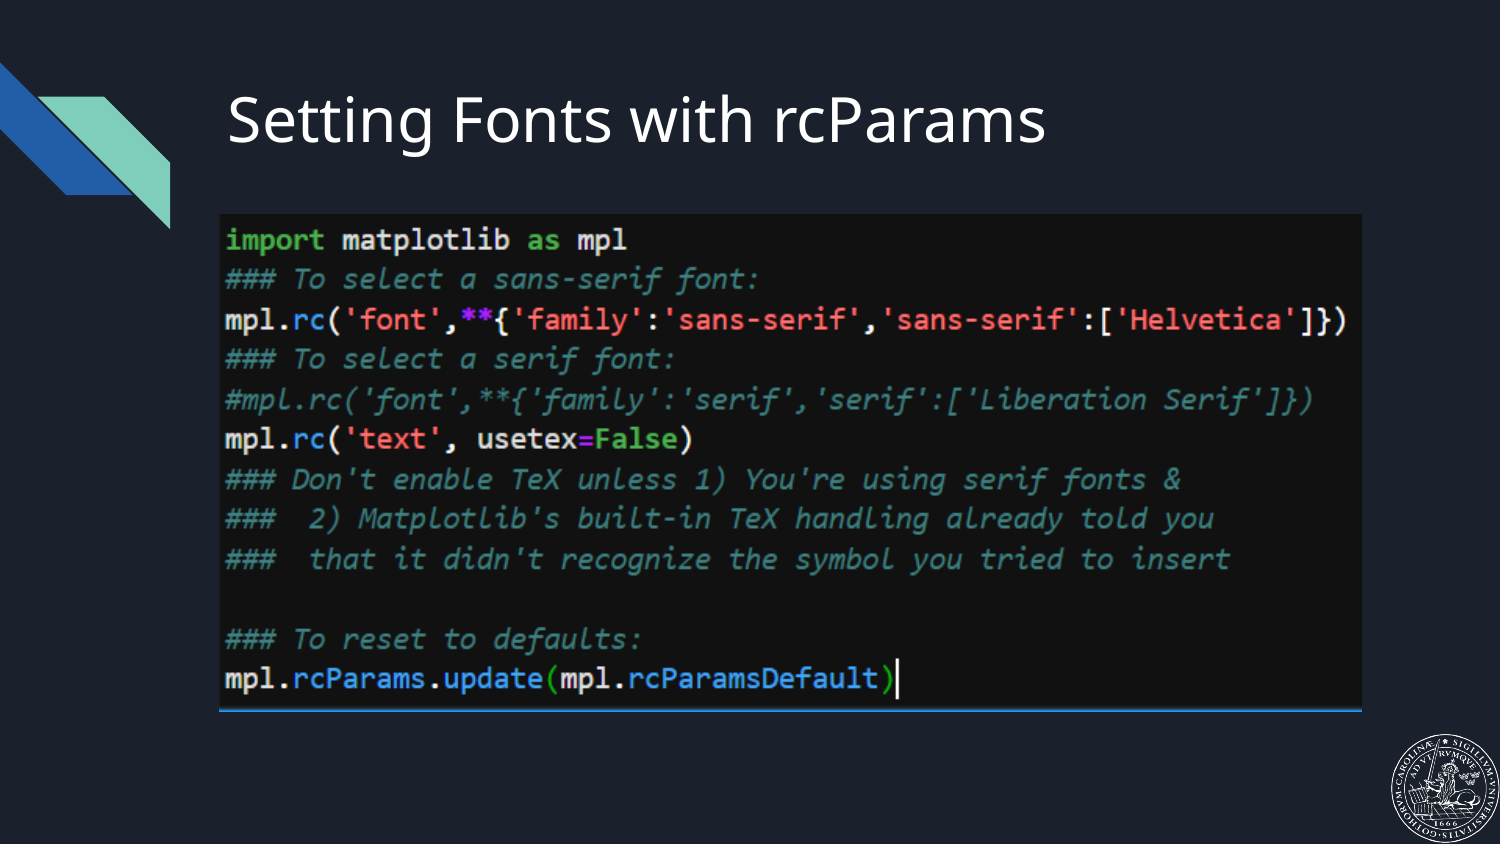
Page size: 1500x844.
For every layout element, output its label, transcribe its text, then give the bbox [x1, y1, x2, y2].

picture [1382, 724, 1500, 844]
picture [219, 214, 1362, 712]
title Setting Fonts with rcParams [212, 64, 1368, 215]
